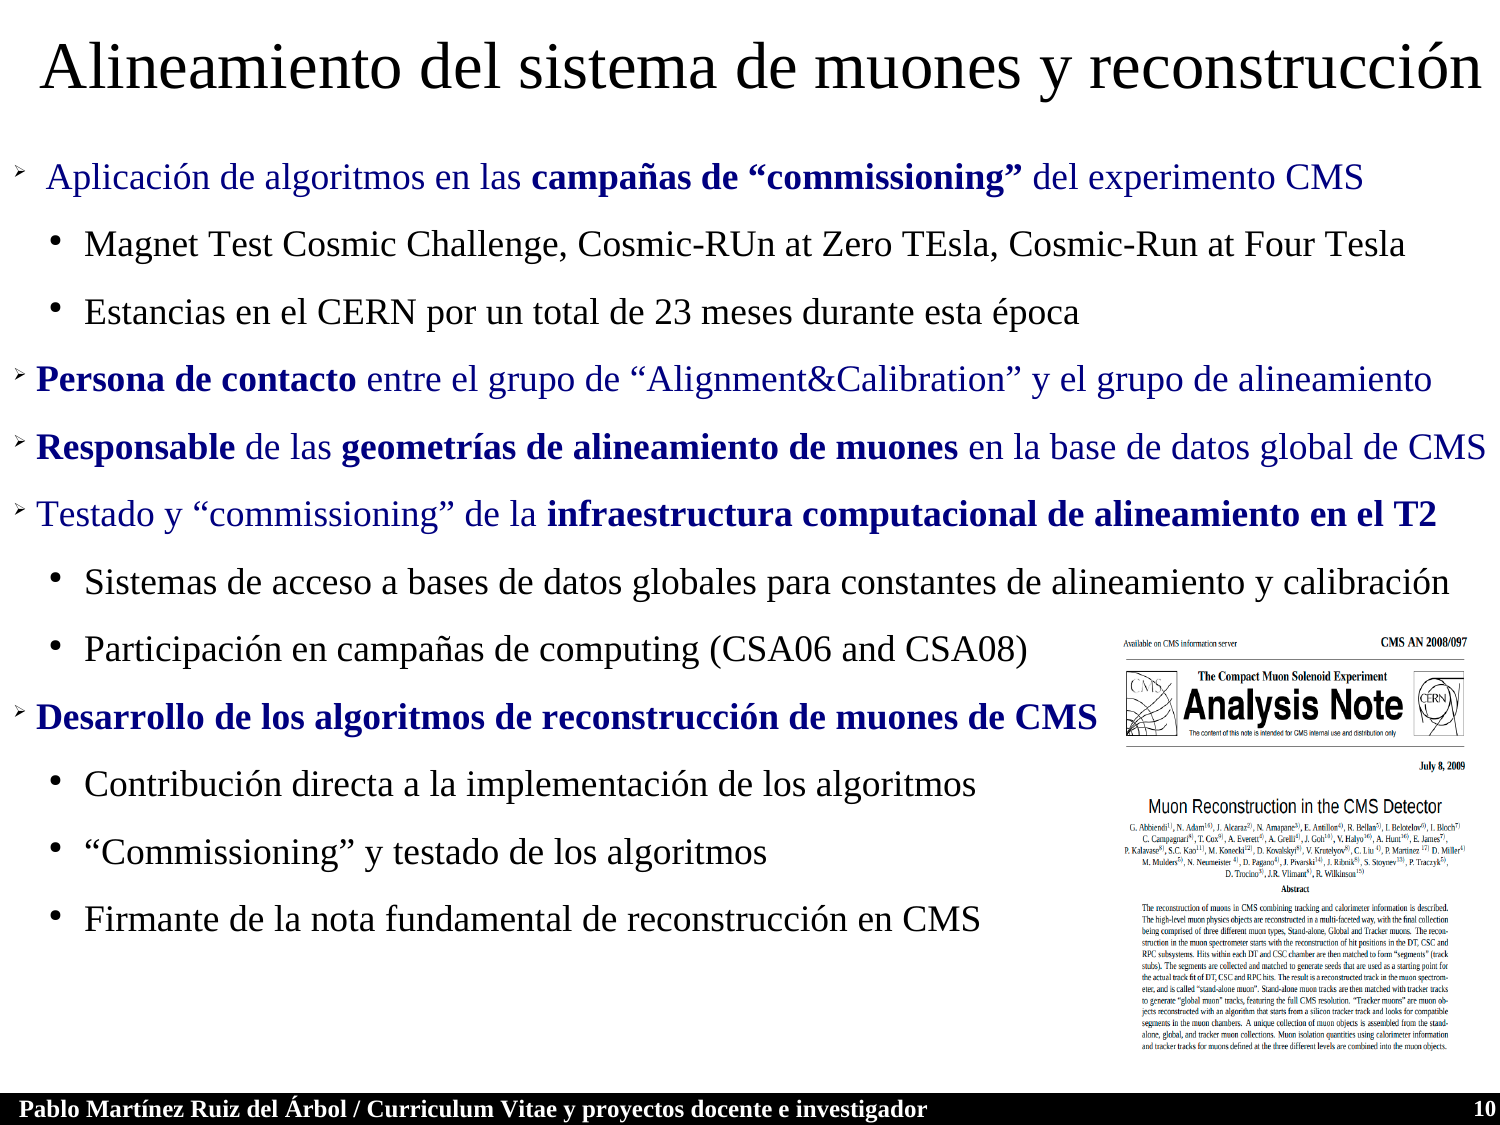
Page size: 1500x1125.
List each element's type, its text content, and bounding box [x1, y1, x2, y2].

text_box Aplicación de algoritmos en las campañas de “commissioning” del experimento CMS Magnet Test Cosmic Challenge, Cosmic-RUn at Zero TEsla, Cosmic-Run at Four Tesla Estancias en el CERN por un total de 23 meses durante esta época Persona de contacto entre el grupo de “Alignment&Calibration” y el grupo de alineamiento Responsable de las geometrías de alineamiento de muones en la base de datos global de CMS Testado y “commissioning” de la infraestructura computacional de alineamiento en el T2 Sistemas de acceso a bases de datos globales para constantes de alineamiento y calibración Participación en campañas de computing (CSA06 and CSA08) Desarrollo de los algoritmos de reconstrucción de muones de CMS Contribución directa a la implementación de los algoritmos “Commissioning” y testado de los algoritmos Firmante de la nota fundamental de reconstrucción en CMS [0, 117, 1500, 859]
text_box Alineamiento del sistema de muones y reconstrucción [10, 12, 1500, 117]
picture [1104, 620, 1495, 1056]
